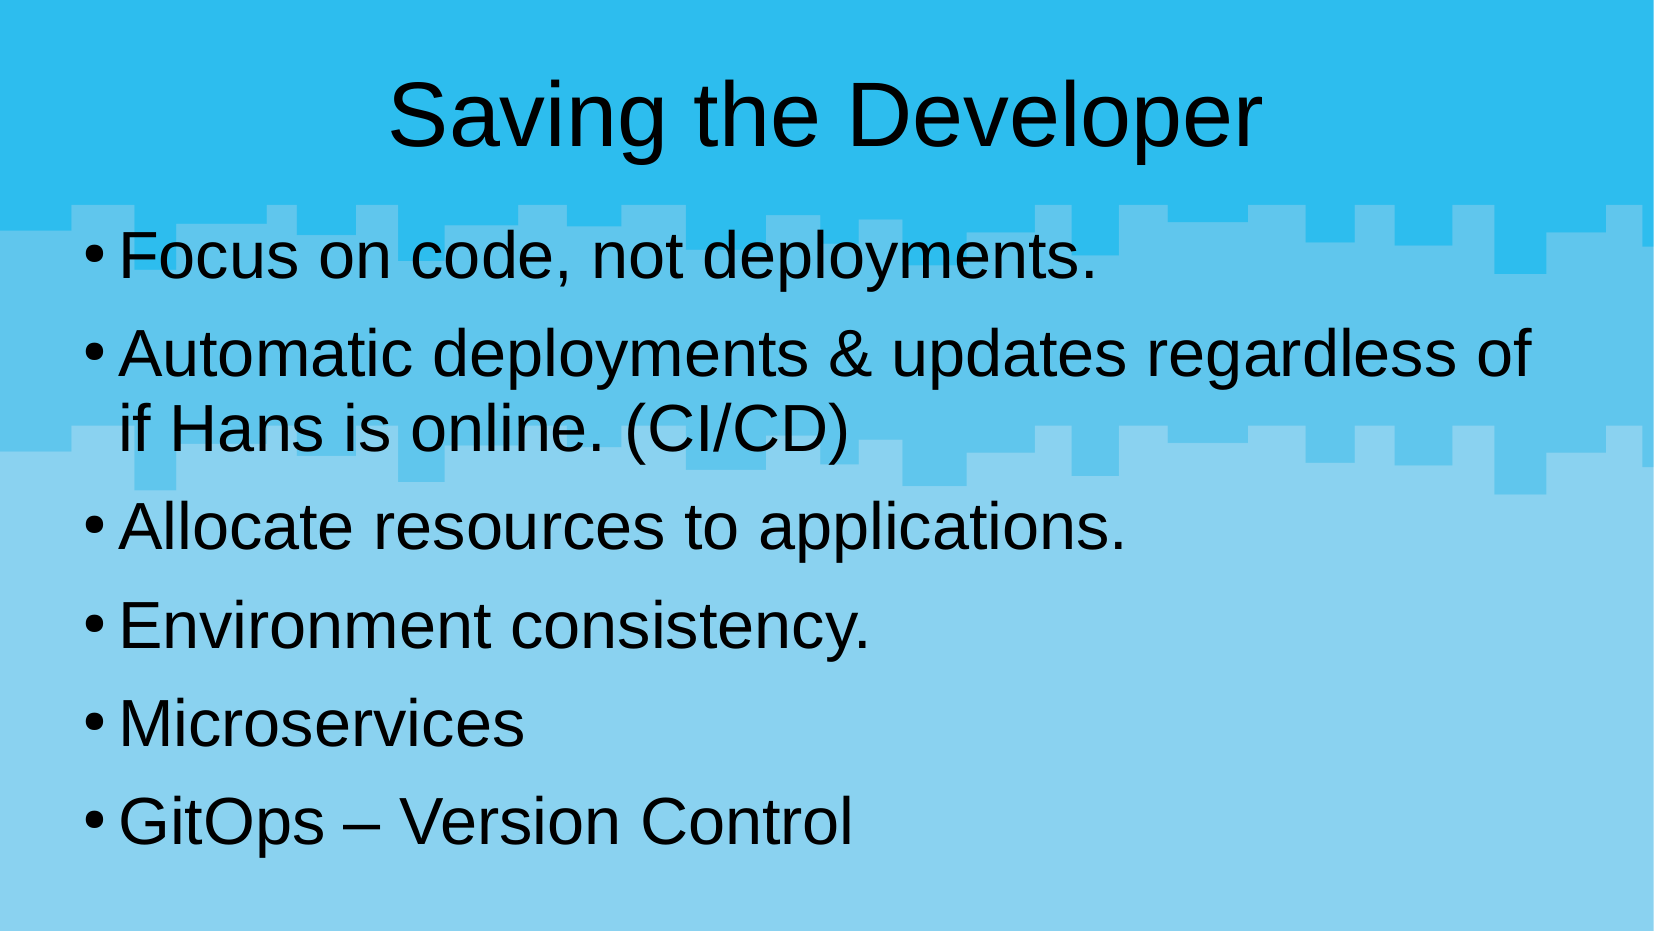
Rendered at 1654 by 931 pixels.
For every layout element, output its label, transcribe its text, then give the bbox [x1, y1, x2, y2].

picture [0, 0, 1654, 931]
text_box Focus on code, not deployments. Automatic deployments & updates regardless of if Hans is online. (CI/CD) Allocate resources to applications. Environment consistency. Microservices GitOps – Version Control [82, 217, 1571, 886]
title Saving the Developer [82, 37, 1571, 193]
